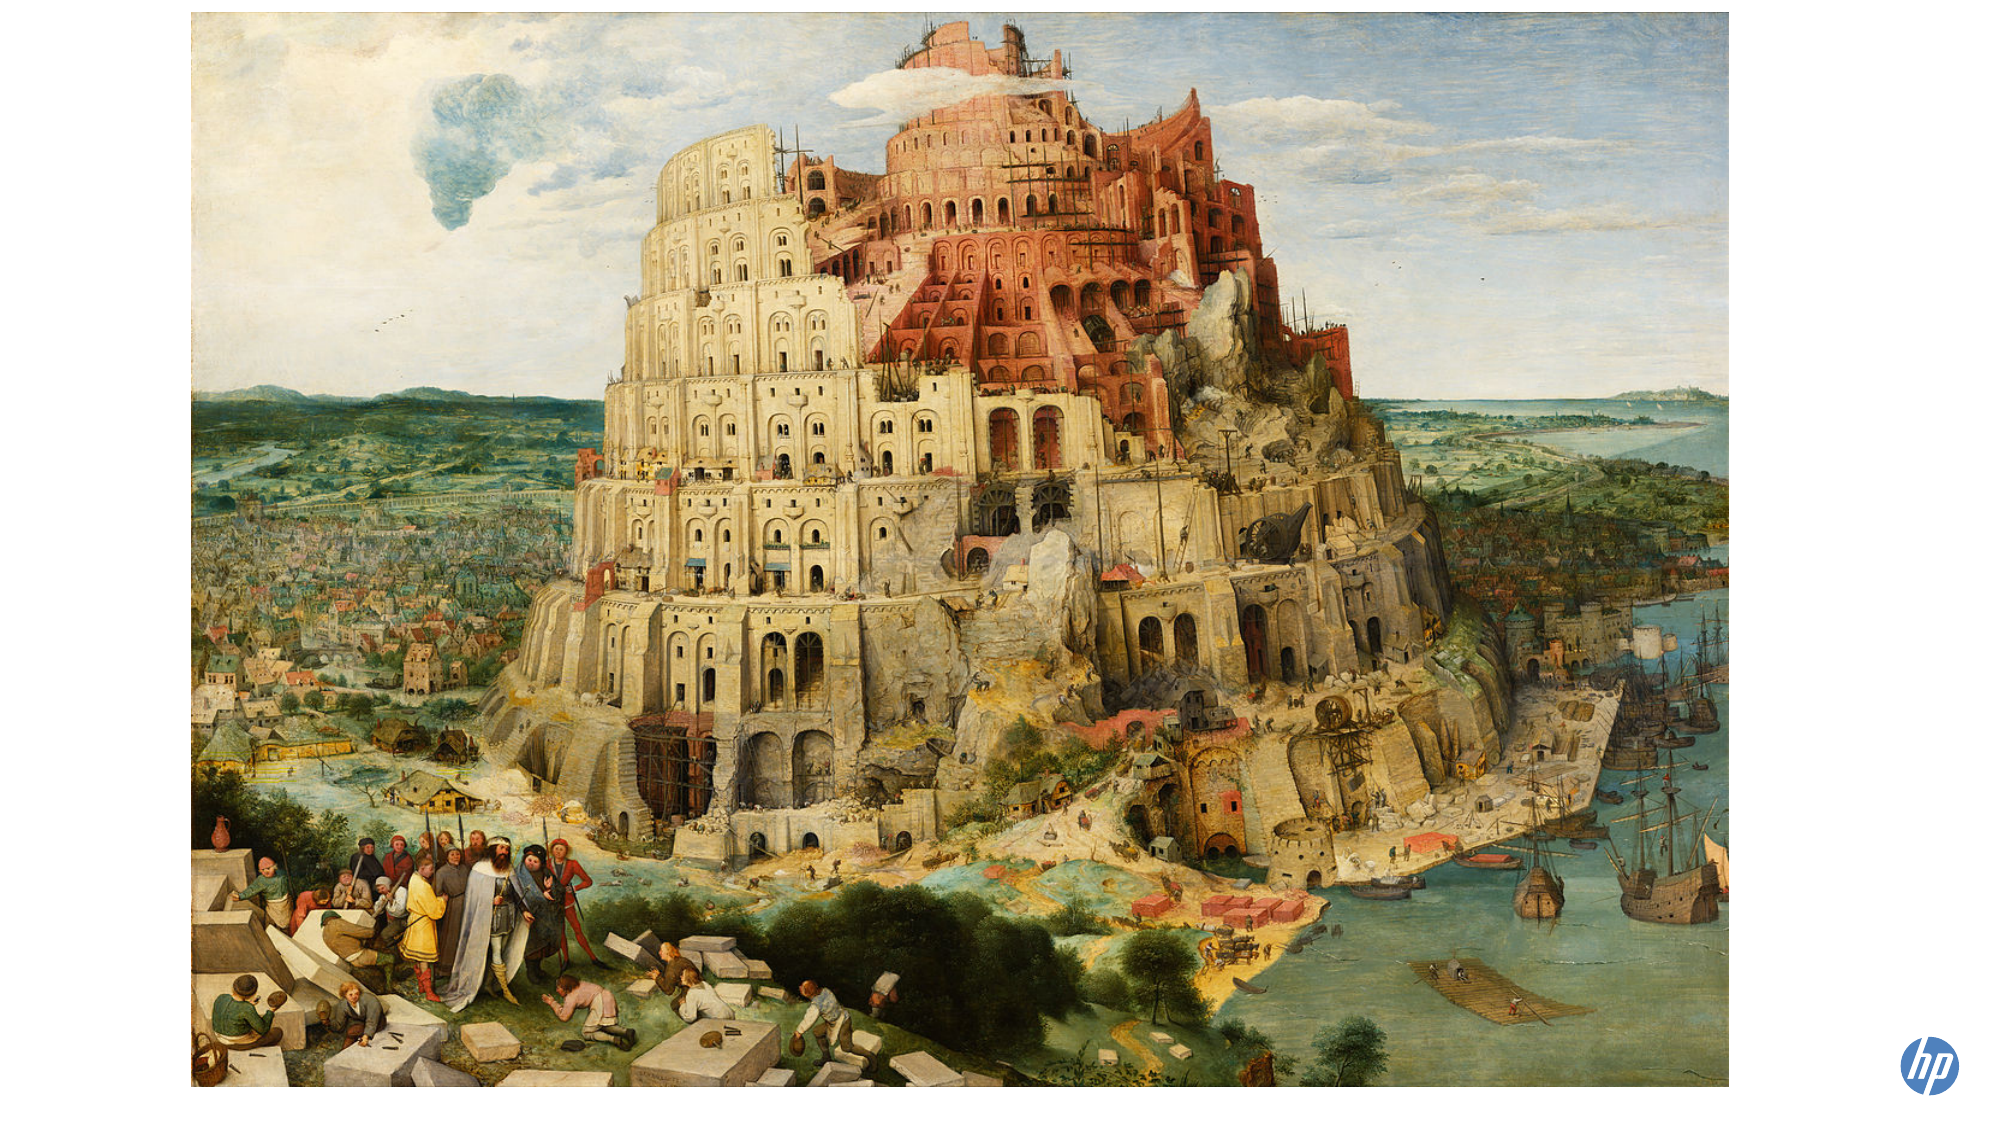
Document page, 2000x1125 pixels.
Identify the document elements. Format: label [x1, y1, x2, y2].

picture [191, 12, 1729, 1087]
